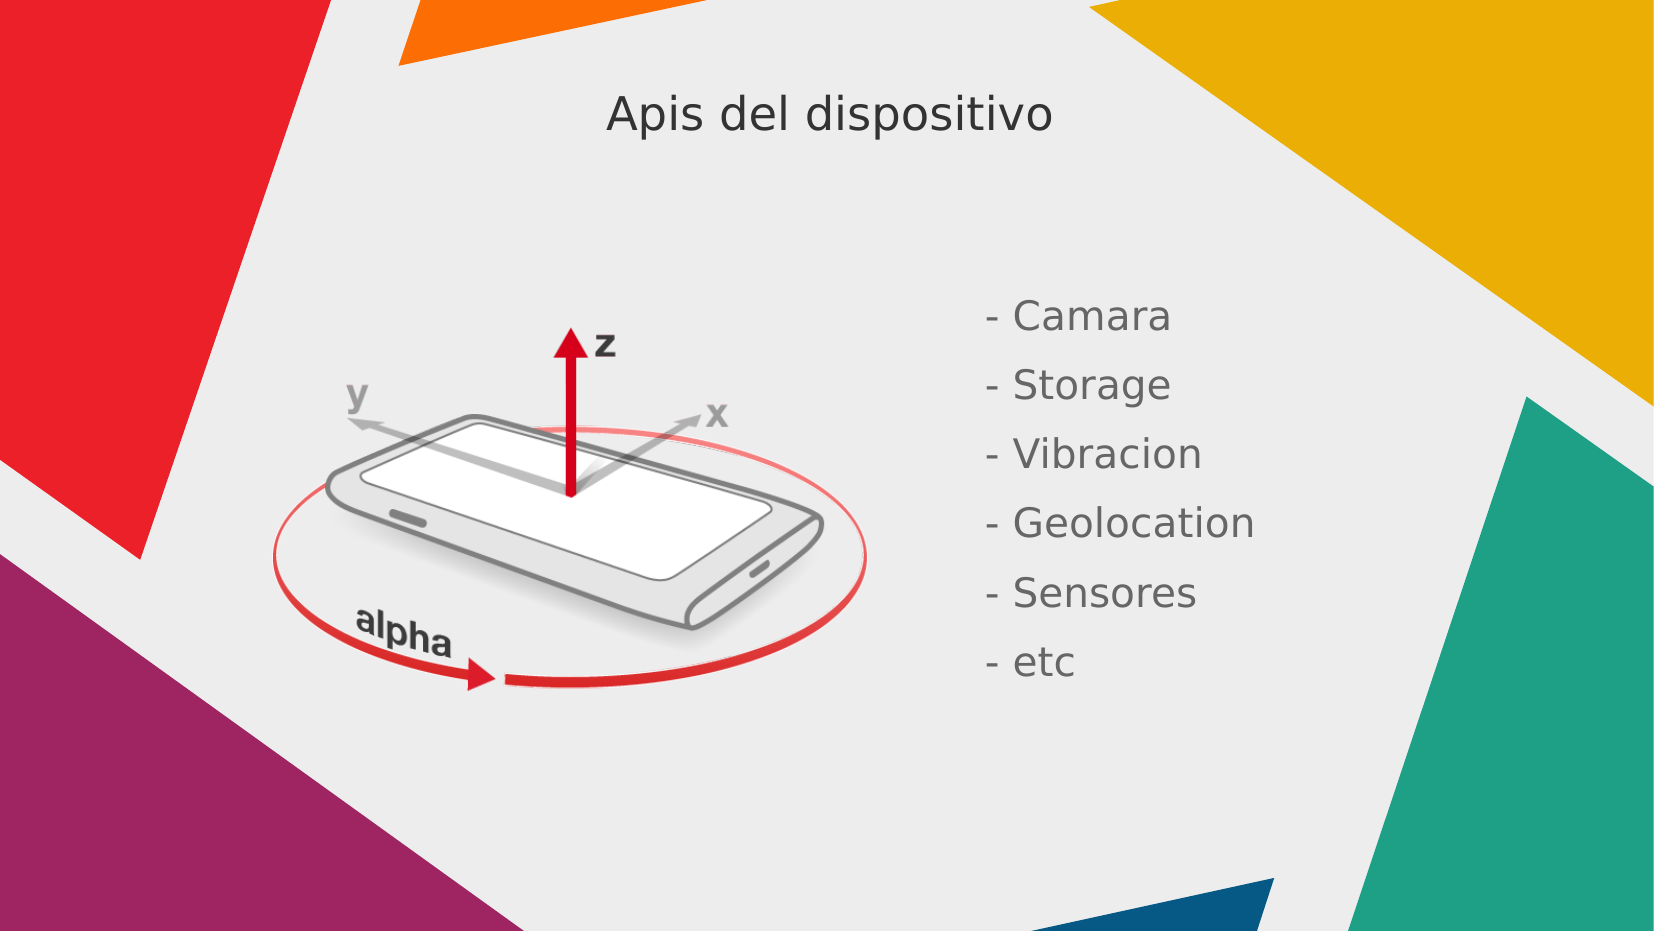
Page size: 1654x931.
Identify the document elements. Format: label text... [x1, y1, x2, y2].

picture [248, 318, 894, 697]
title Apis del dispositivo [289, 36, 1371, 193]
text_box - Camara - Storage - Vibracion - Geolocation - Sensores - etc [970, 285, 1271, 827]
